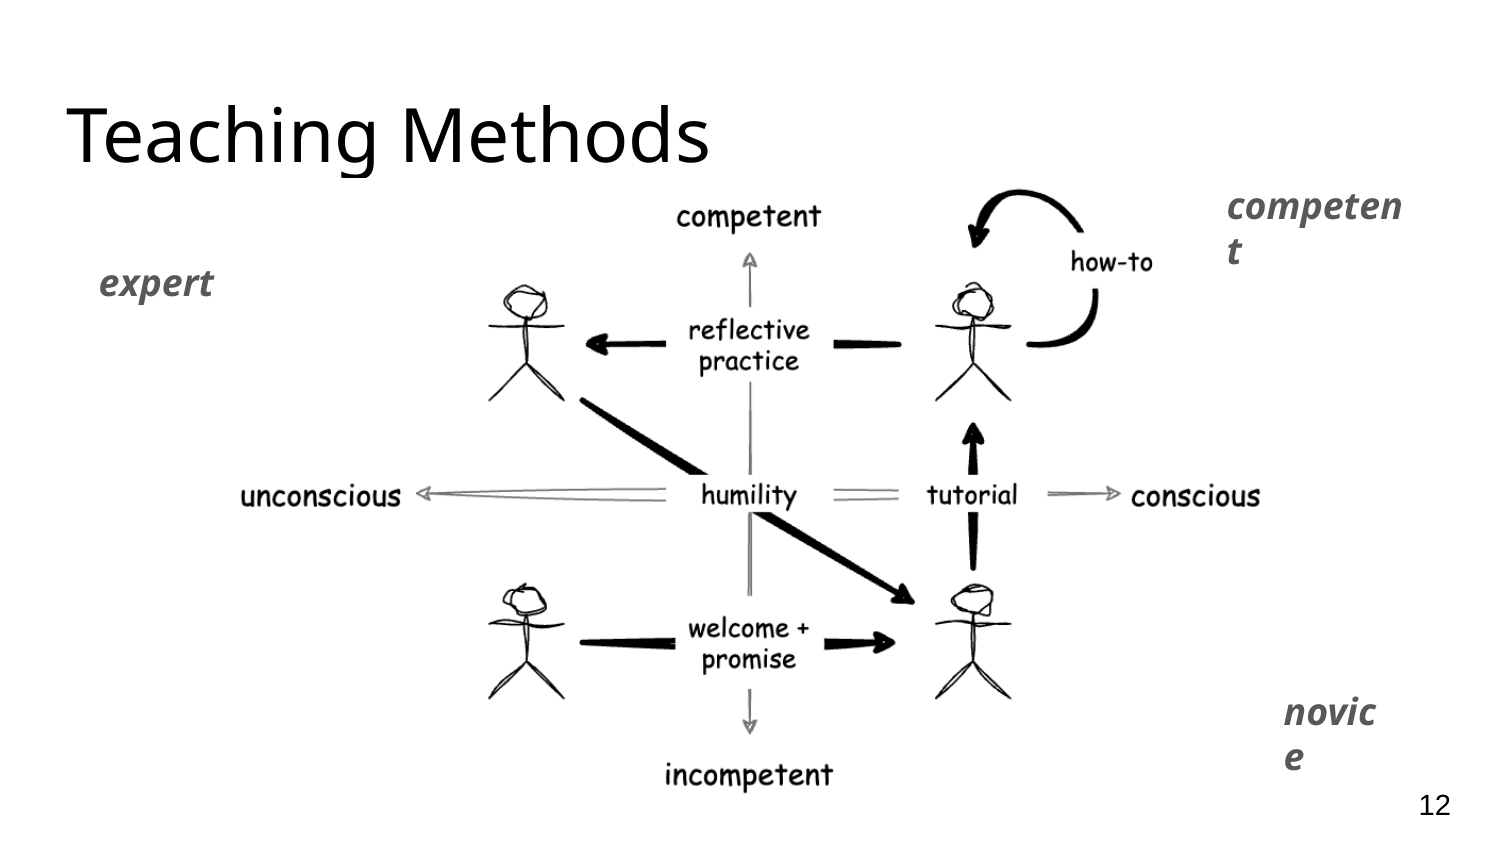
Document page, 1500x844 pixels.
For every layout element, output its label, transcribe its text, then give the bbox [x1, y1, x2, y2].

title Teaching Methods [51, 72, 1449, 167]
picture [231, 178, 1269, 806]
text_box expert [83, 244, 269, 312]
text_box novice [1268, 673, 1412, 741]
text_box competent [1211, 166, 1429, 235]
